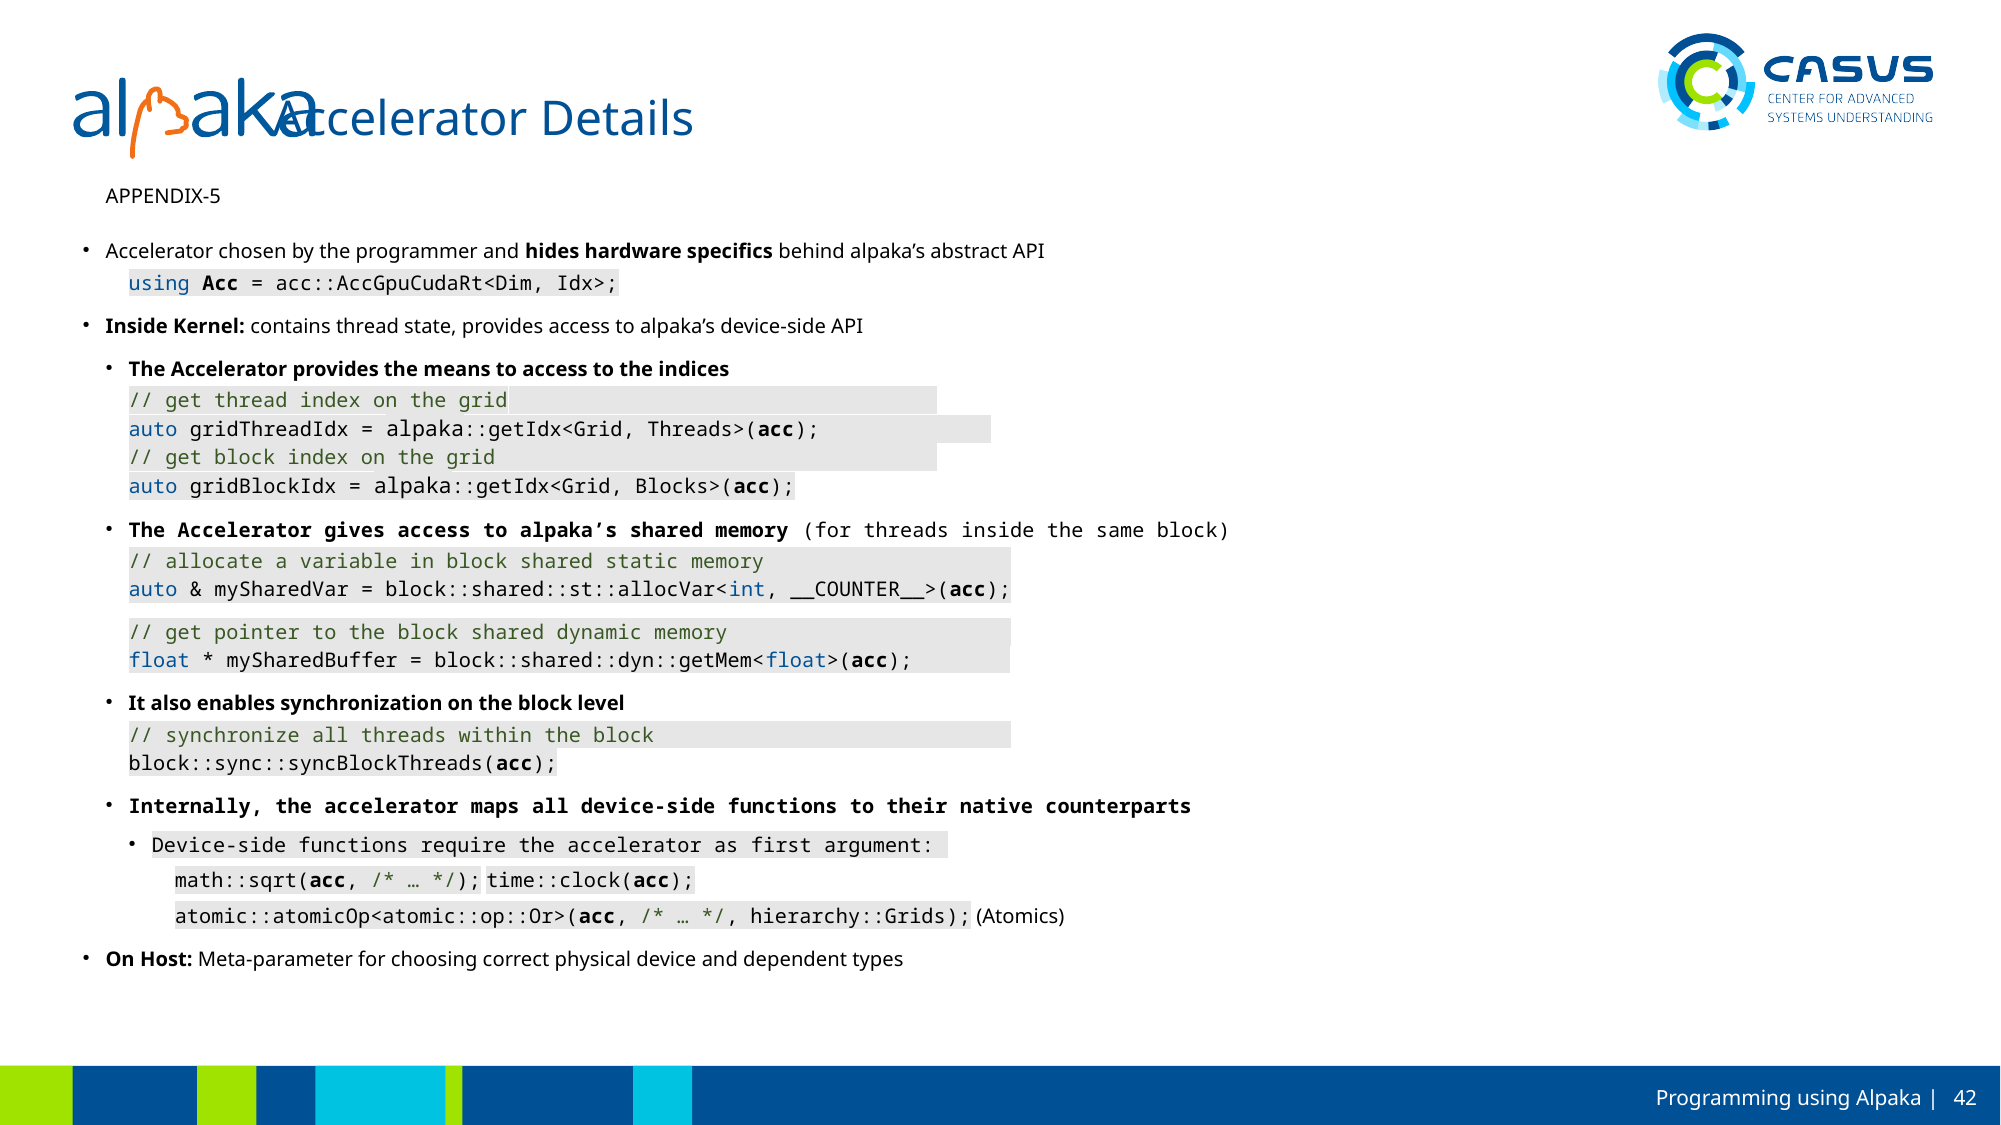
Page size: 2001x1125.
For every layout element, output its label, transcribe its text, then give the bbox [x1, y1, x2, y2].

picture [72, 76, 317, 160]
title Accelerator Details [317, 82, 1396, 151]
list APPENDIX-5 Accelerator chosen by the programmer and hides hardware specifics behind alpaka’s abstract API using Acc = acc::AccGpuCudaRt<Dim, Idx>; Inside Kernel: contains thread state, provides access to alpaka’s device-side API The Accelerator provides the means to access to the indices // get thread index on the grid auto gridThreadIdx = alpaka::getIdx<Grid, Threads>(acc); // get block index on the grid auto gridBlockIdx = alpaka::getIdx<Grid, Blocks>(acc); The Accelerator gives access to alpaka’s shared memory (for threads inside the same block) // allocate a variable in block shared static memory auto & mySharedVar = block::shared::st::allocVar<int, __COUNTER__>(acc); // get pointer to the block shared dynamic memory float * mySharedBuffer = block::shared::dyn::getMem<float>(acc); It also enables synchronization on the block level // synchronize all threads within the block block::sync::syncBlockThreads(acc); Internally, the accelerator maps all device-side functions to their native counterparts Device-side functions require the accelerator as first argument: math::sqrt(acc, /* … */); time::clock(acc); atomic::atomicOp<atomic::op::Or>(acc, /* … */, hierarchy::Grids); (Atomics) On Host: Meta-parameter for choosing correct physical device and dependent types [82, 153, 1595, 981]
picture [1658, 33, 1933, 131]
